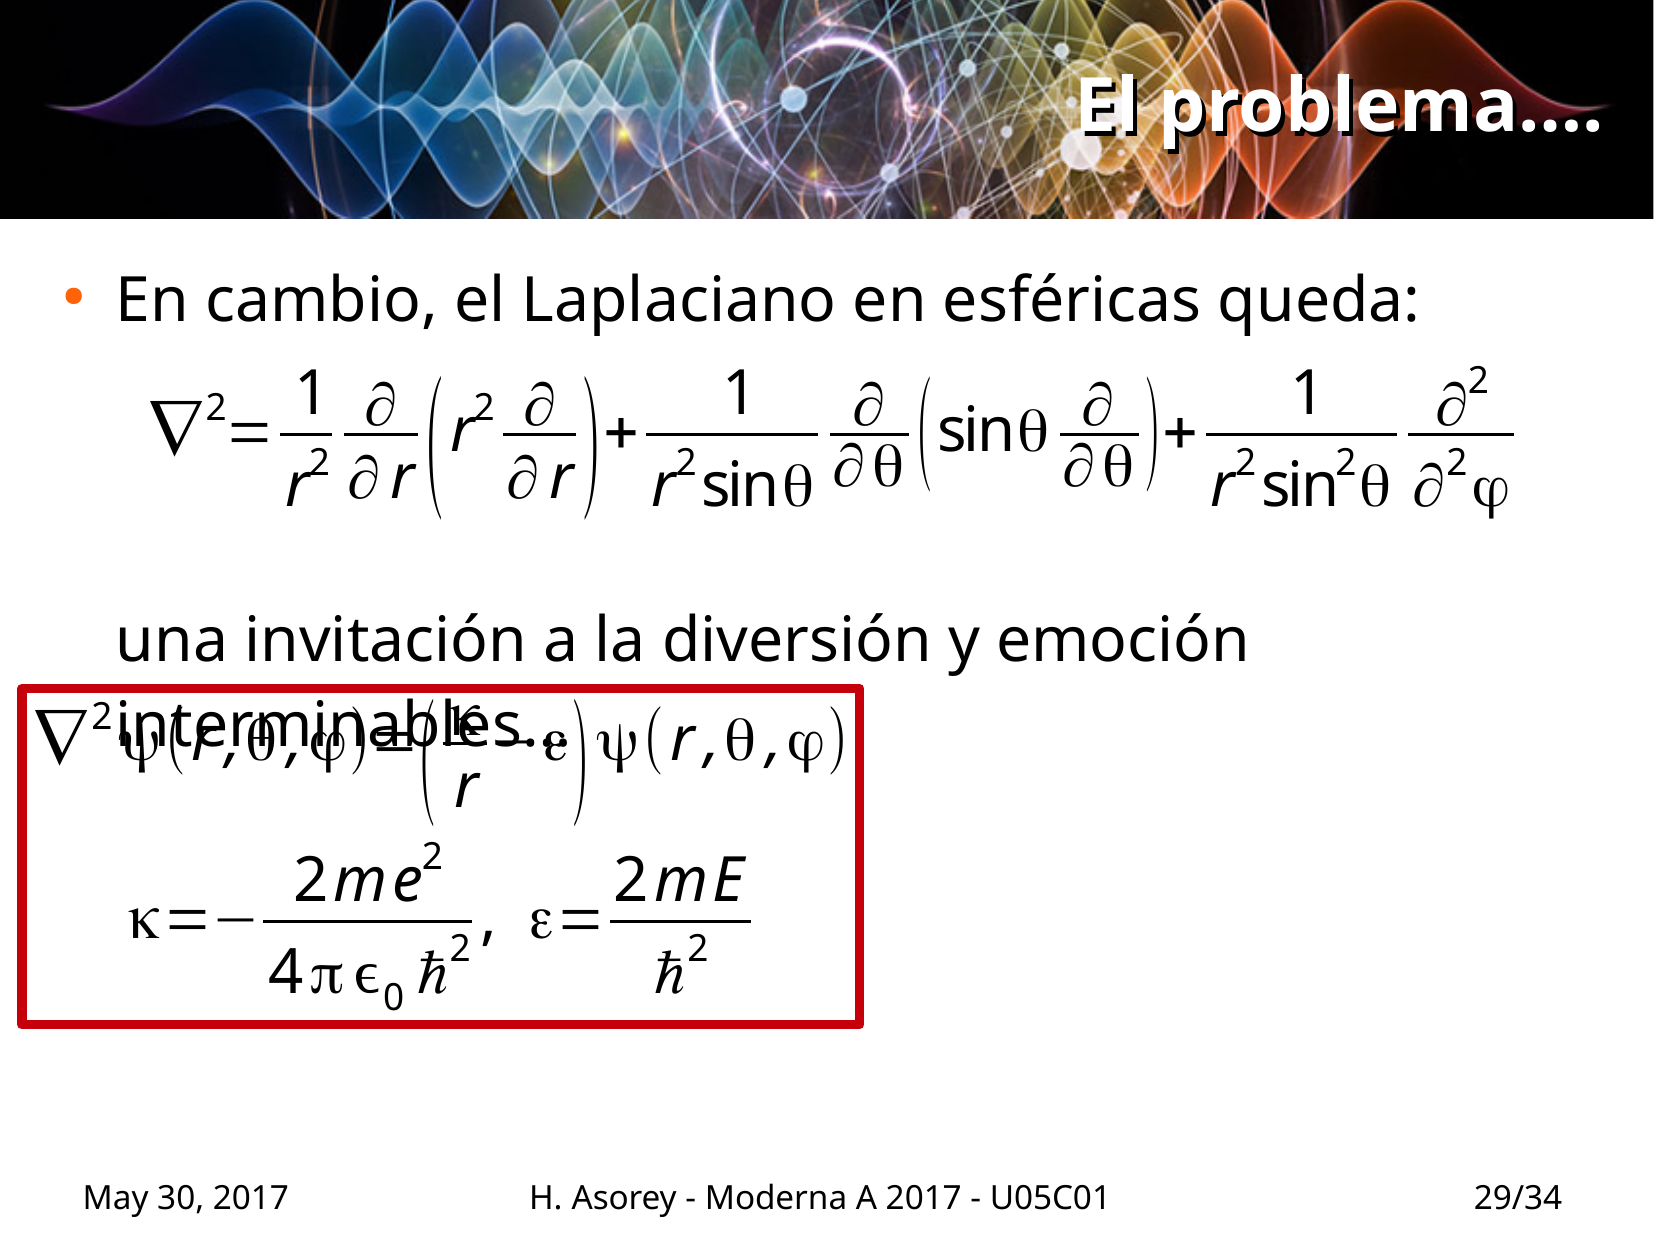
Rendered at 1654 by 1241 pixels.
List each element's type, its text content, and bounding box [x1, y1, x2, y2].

chart [140, 353, 1524, 523]
list En cambio, el Laplaciano en esféricas queda: una invitación a la diversión y emoción interminables… [45, 255, 1606, 1156]
chart [26, 693, 856, 1021]
picture [0, 0, 1654, 219]
title El problema…. [45, 15, 1606, 191]
